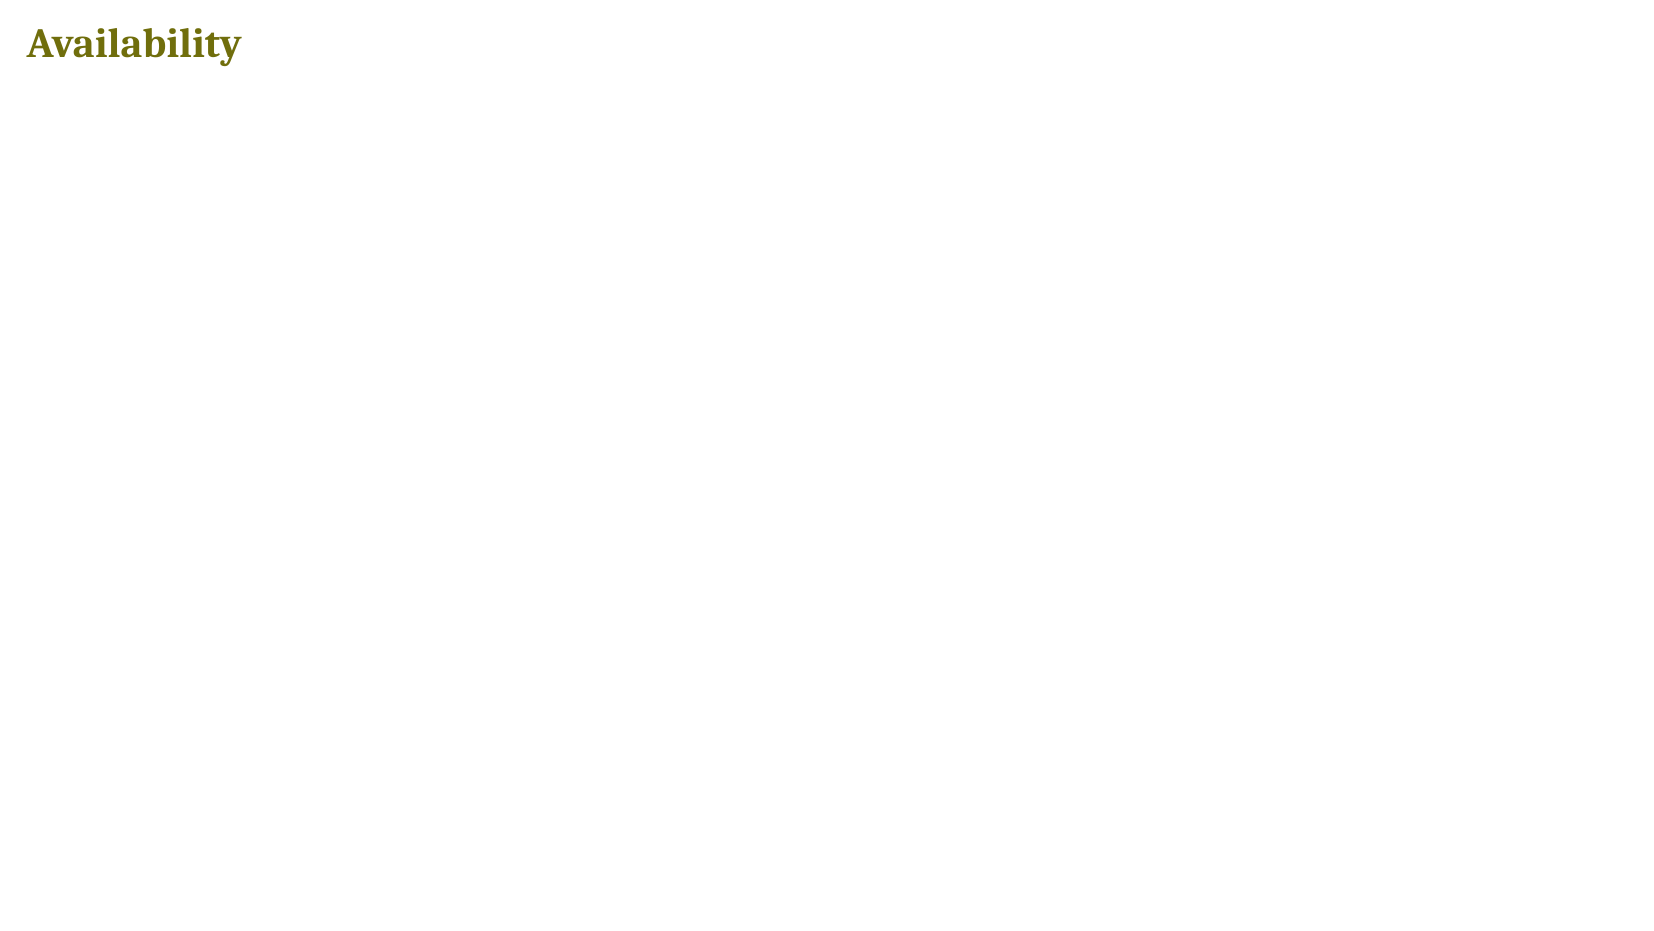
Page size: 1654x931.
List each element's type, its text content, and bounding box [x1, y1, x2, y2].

text_box Availability [11, 12, 402, 77]
